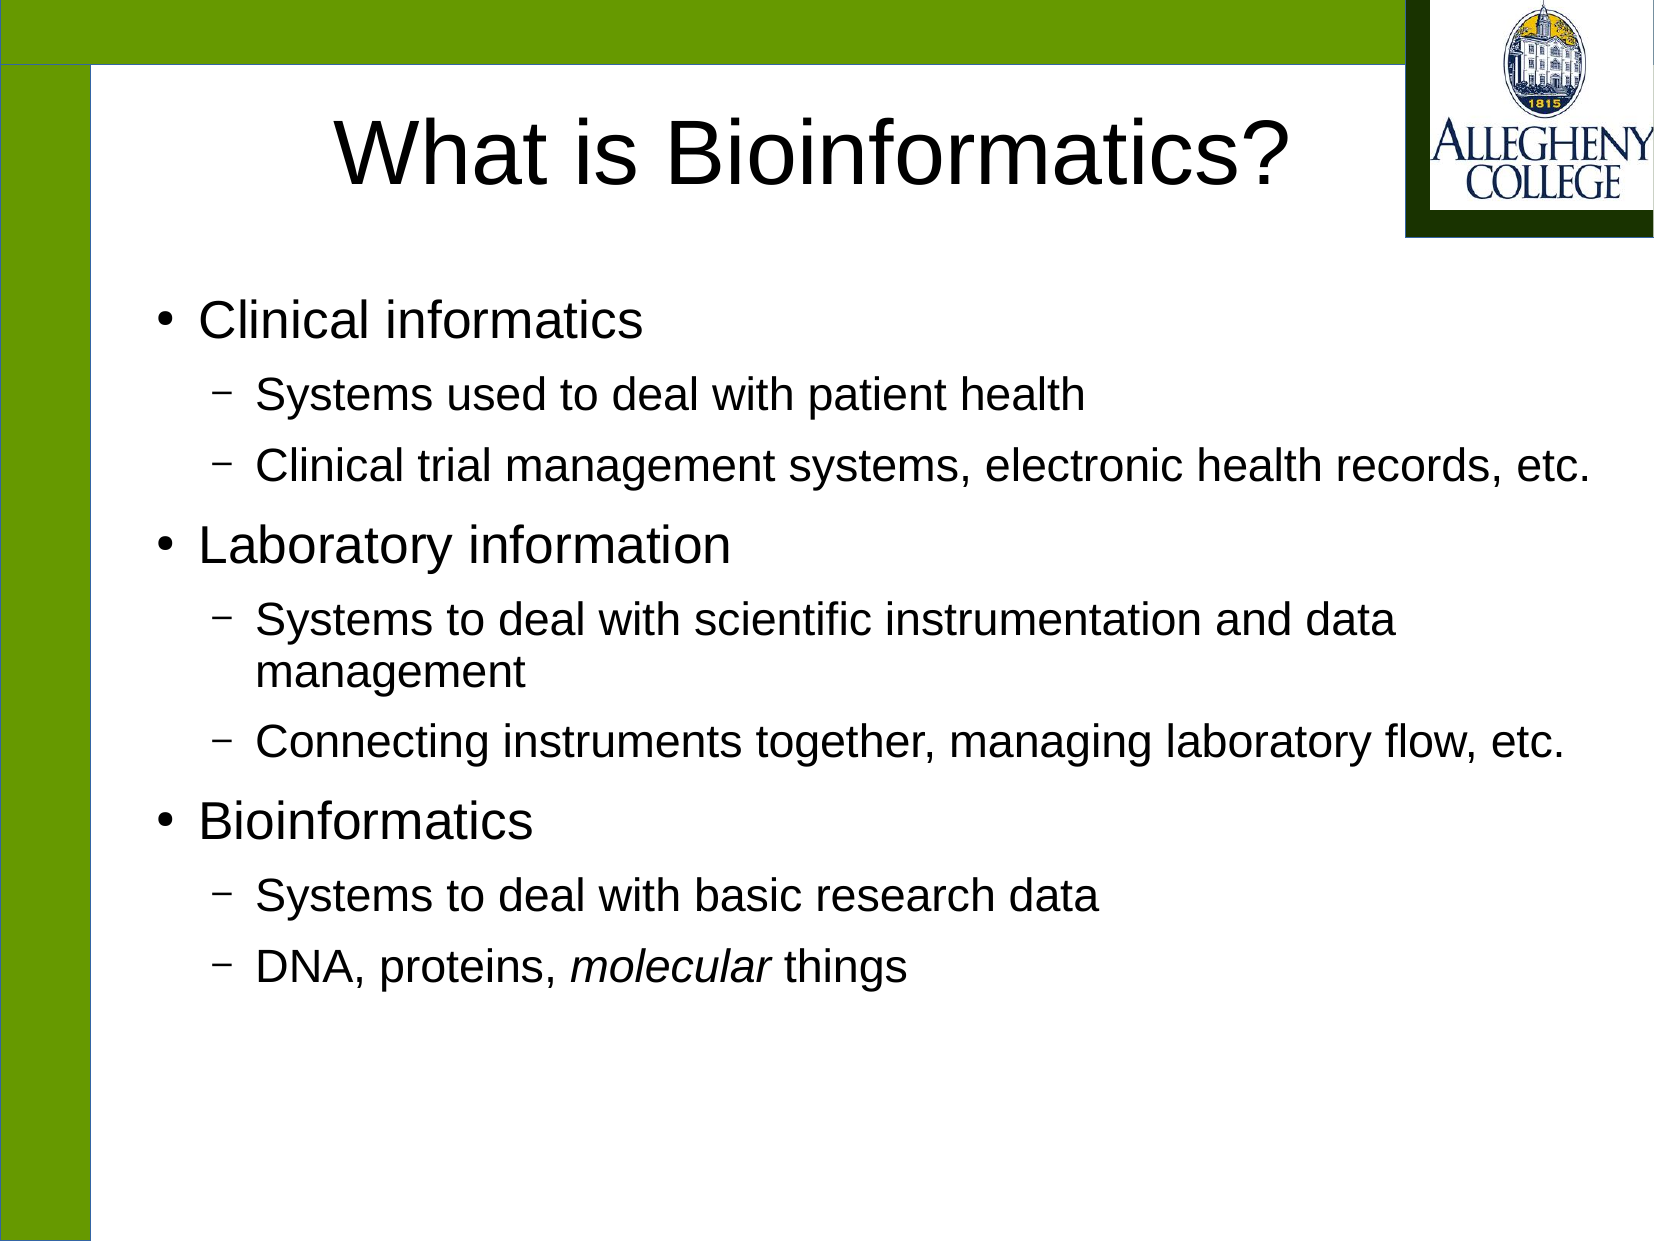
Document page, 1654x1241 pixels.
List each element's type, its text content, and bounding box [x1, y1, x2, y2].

list Clinical informatics Systems used to deal with patient health Clinical trial management systems, electronic health records, etc. Laboratory information Systems to deal with scientific instrumentation and data management Connecting instruments together, managing laboratory flow, etc. Bioinformatics Systems to deal with basic research data DNA, proteins, molecular things [141, 290, 1630, 1010]
picture [1430, 0, 1654, 210]
text_box [0, 0, 1654, 1241]
title What is Bioinformatics? [112, 65, 1515, 257]
